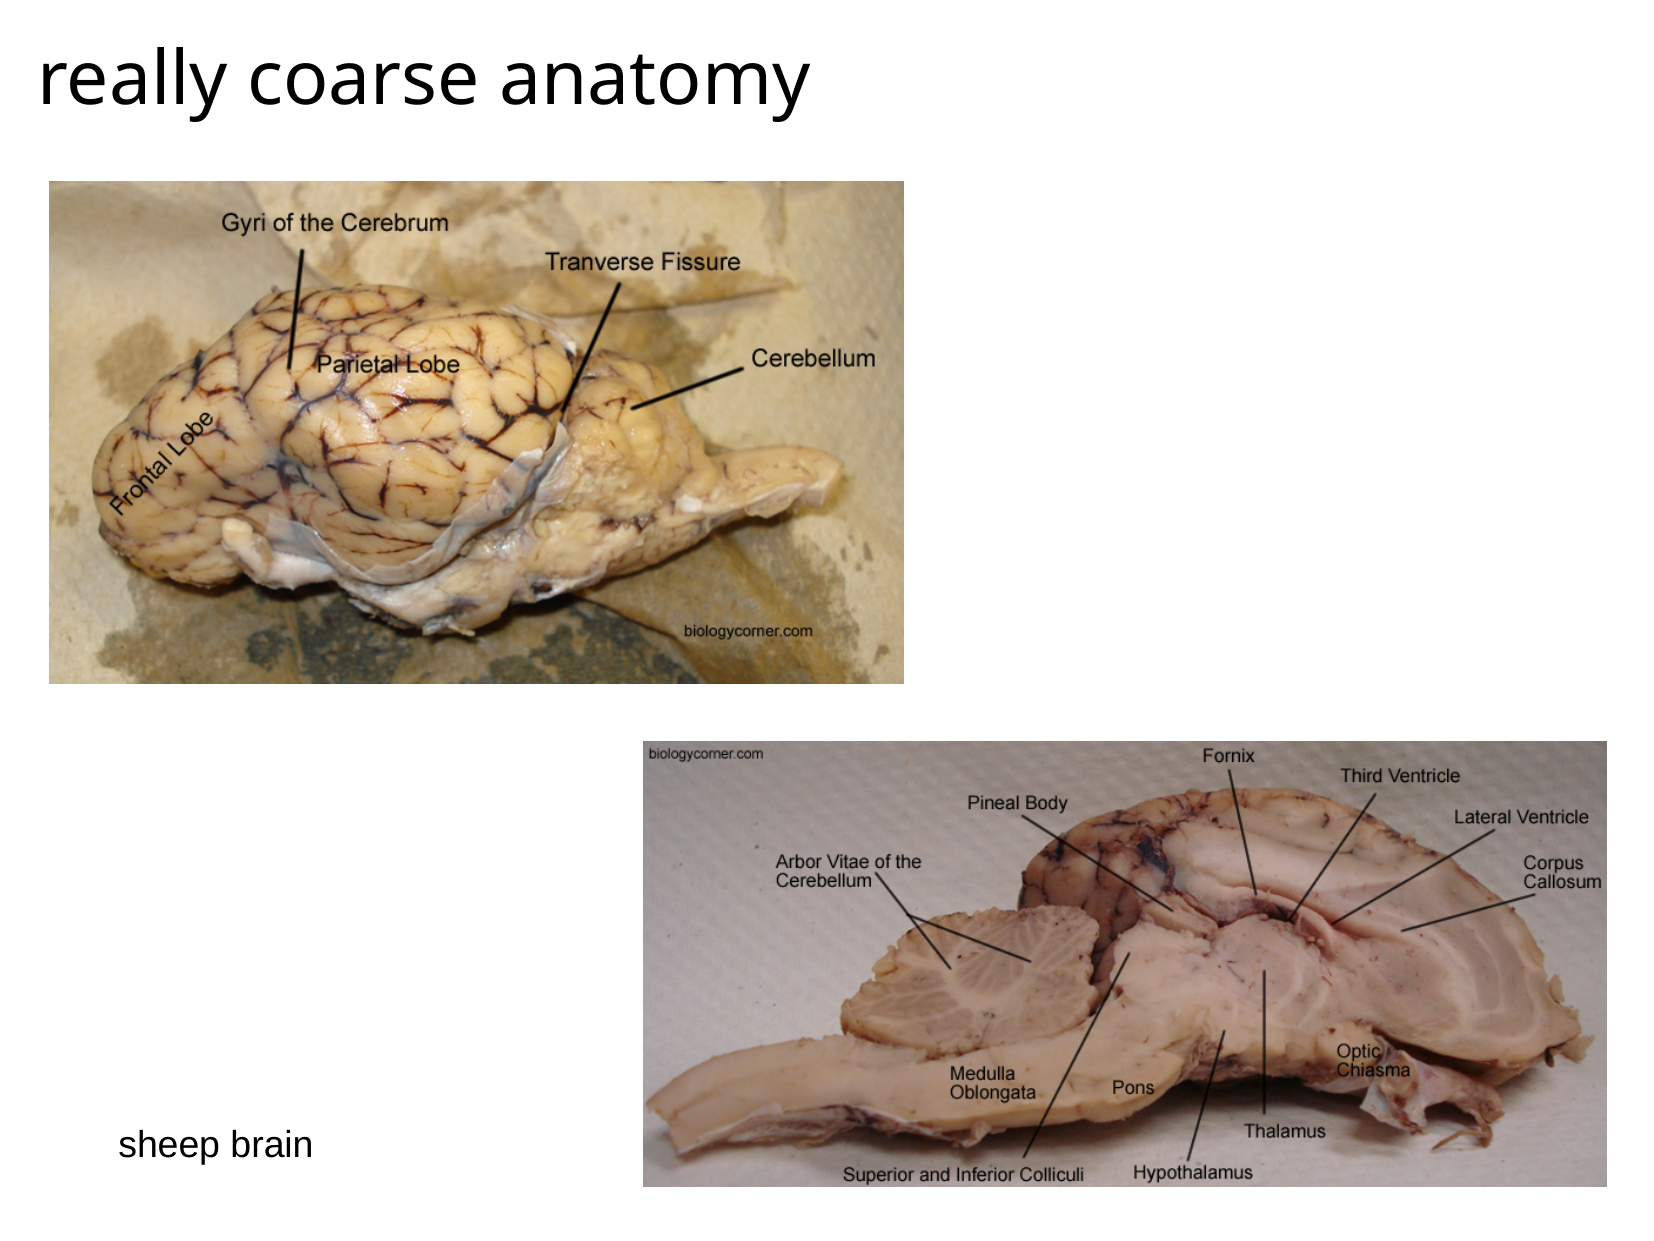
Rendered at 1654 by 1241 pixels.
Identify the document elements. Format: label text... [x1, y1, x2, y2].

picture [49, 181, 904, 684]
picture [643, 741, 1607, 1187]
text_box sheep brain [103, 1116, 329, 1173]
title really coarse anatomy [37, 0, 1613, 151]
